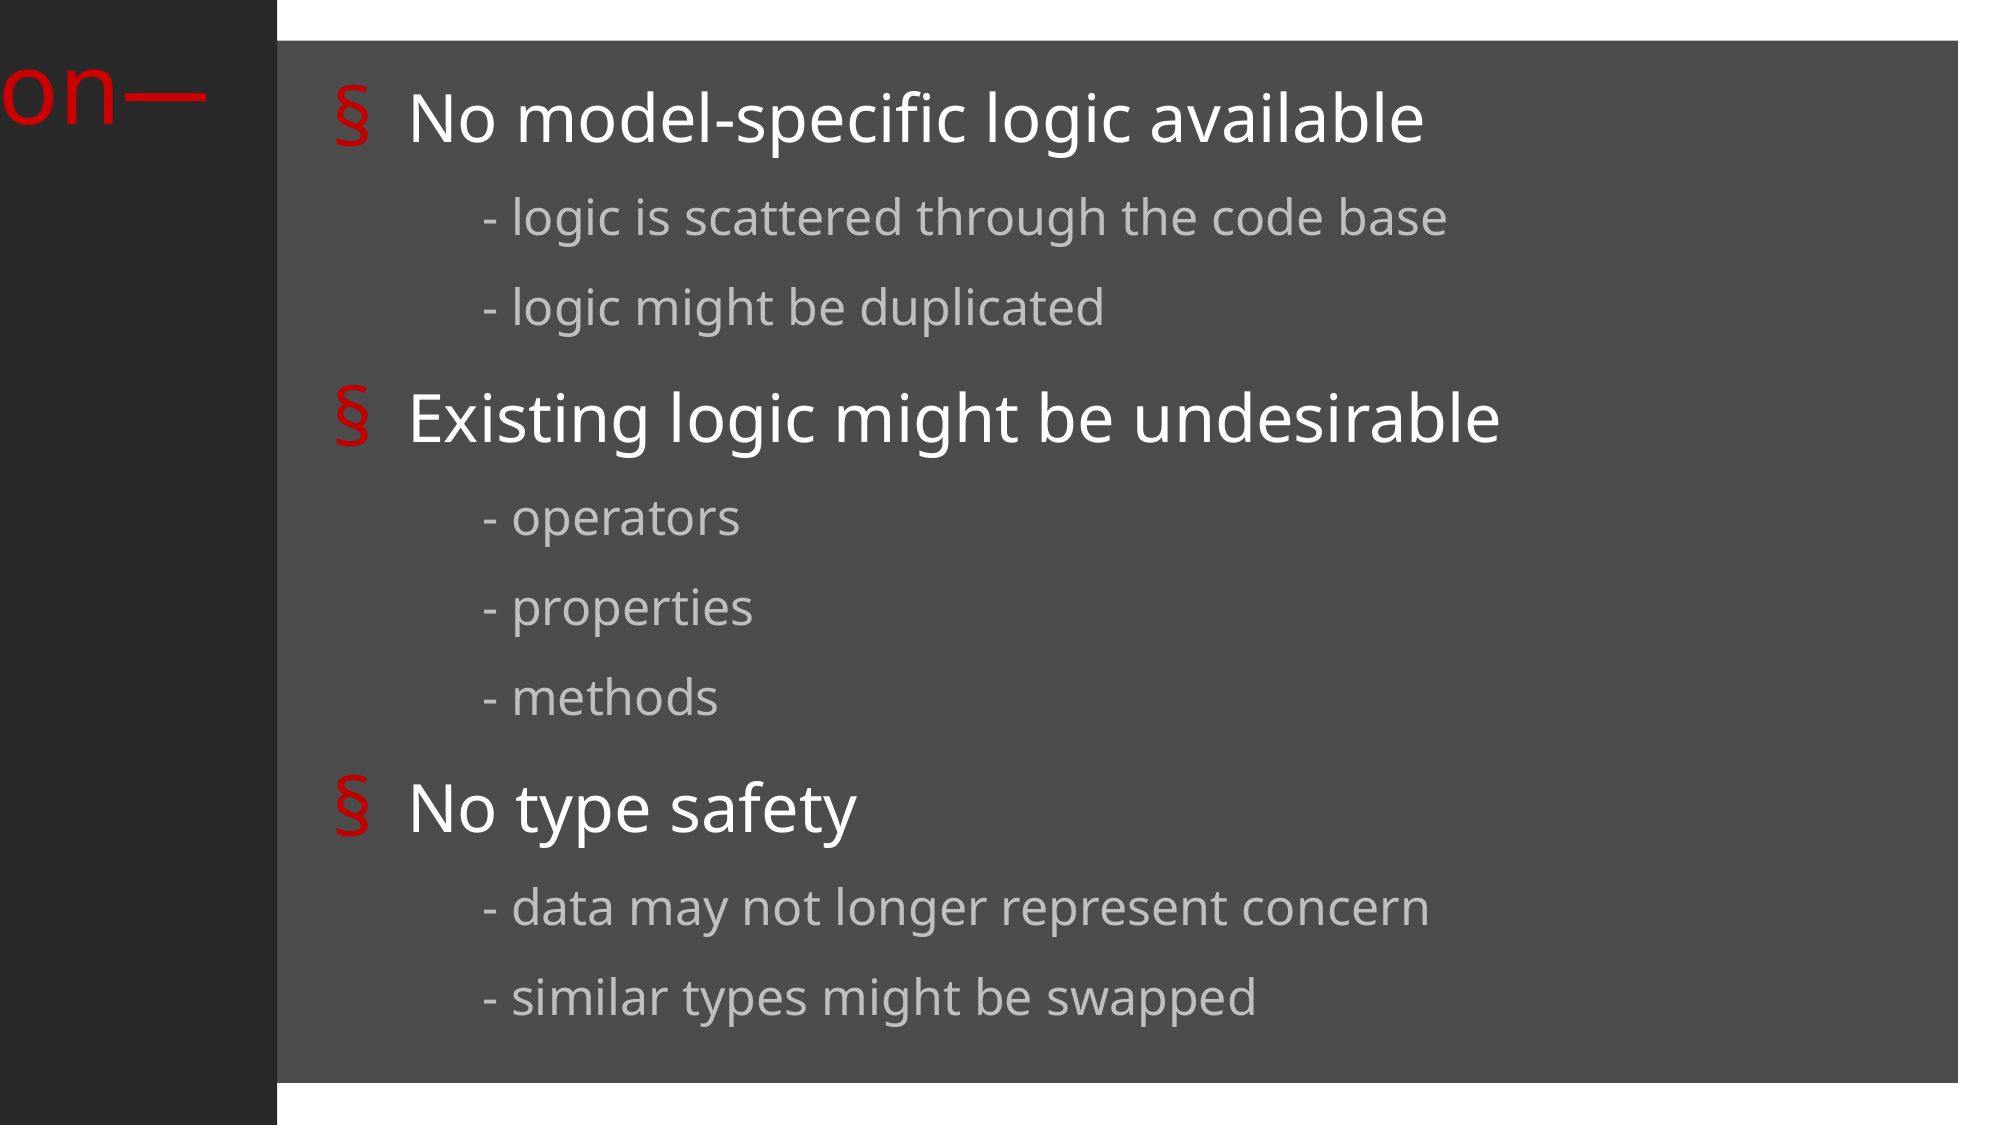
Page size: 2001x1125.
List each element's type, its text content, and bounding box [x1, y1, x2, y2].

text_box No model-specific logic available - logic is scattered through the code base - logic might be duplicated Existing logic might be undesirable - operators - properties - methods No type safety - data may not longer represent concern - similar types might be swapped [317, 28, 1879, 1032]
text_box [0, 0, 1958, 1125]
text_box ----- primitive obsession------ [74, 17, 226, 1115]
